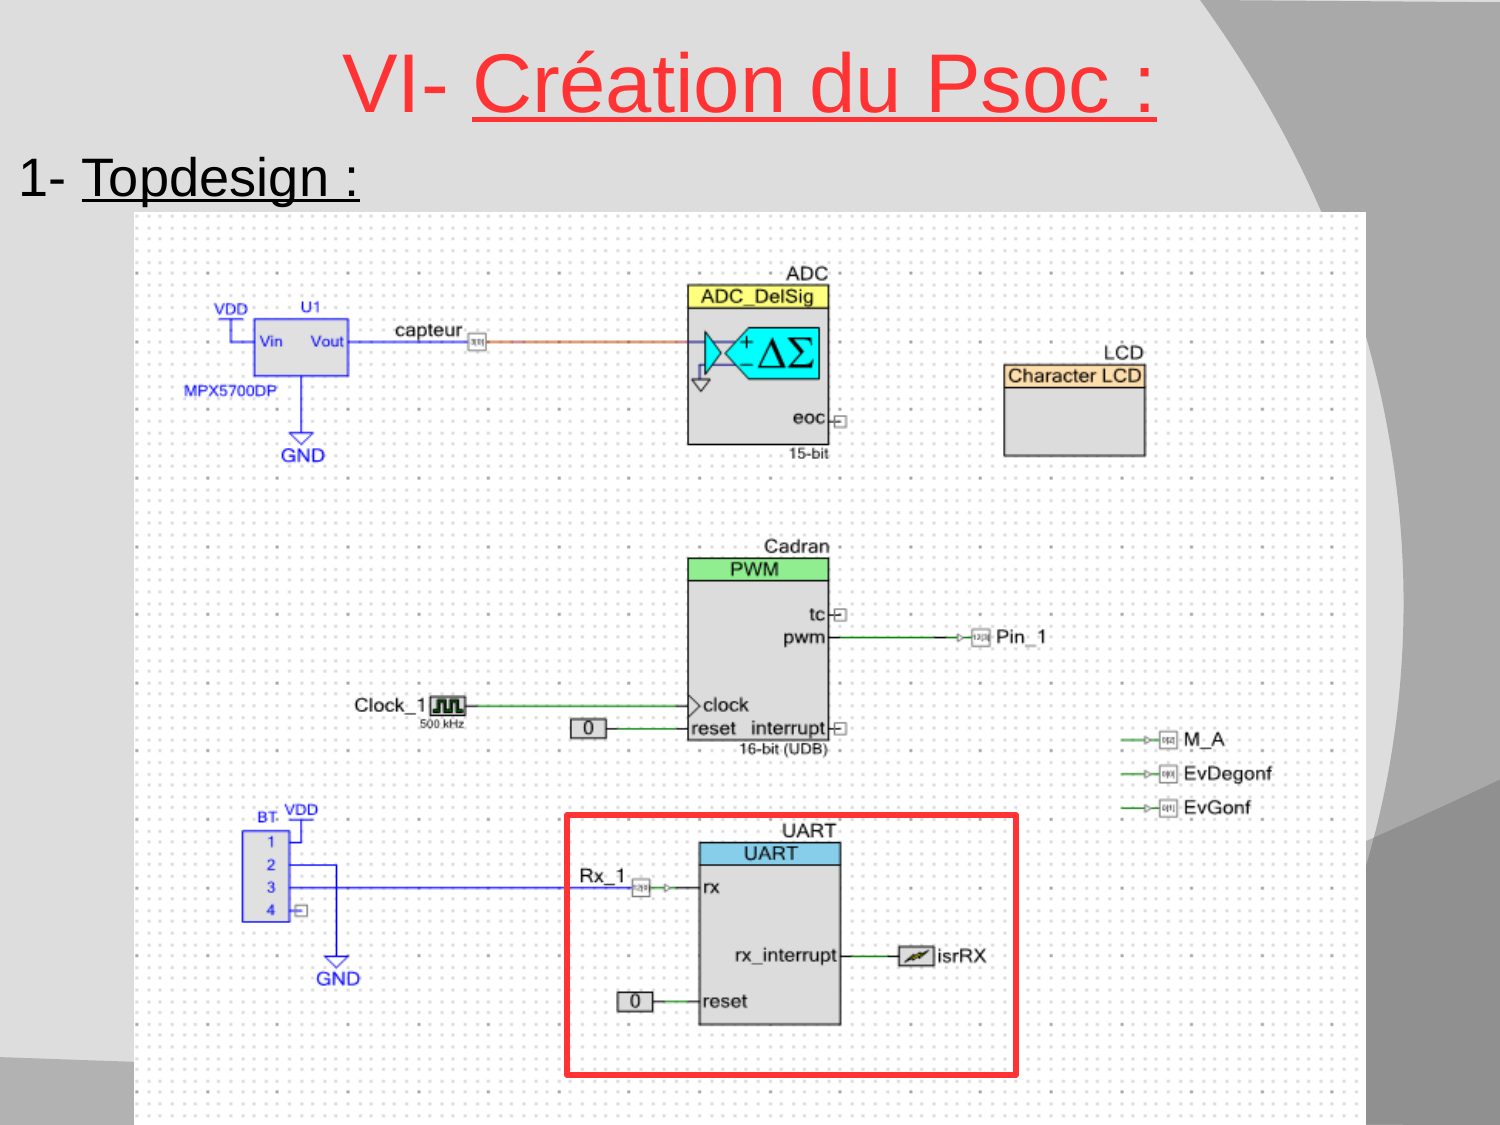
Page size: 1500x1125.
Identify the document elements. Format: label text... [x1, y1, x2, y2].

text_box VI- Création du Psoc : [0, 0, 1500, 159]
text_box 1- Topdesign : [0, 95, 378, 254]
picture [134, 212, 1366, 1125]
